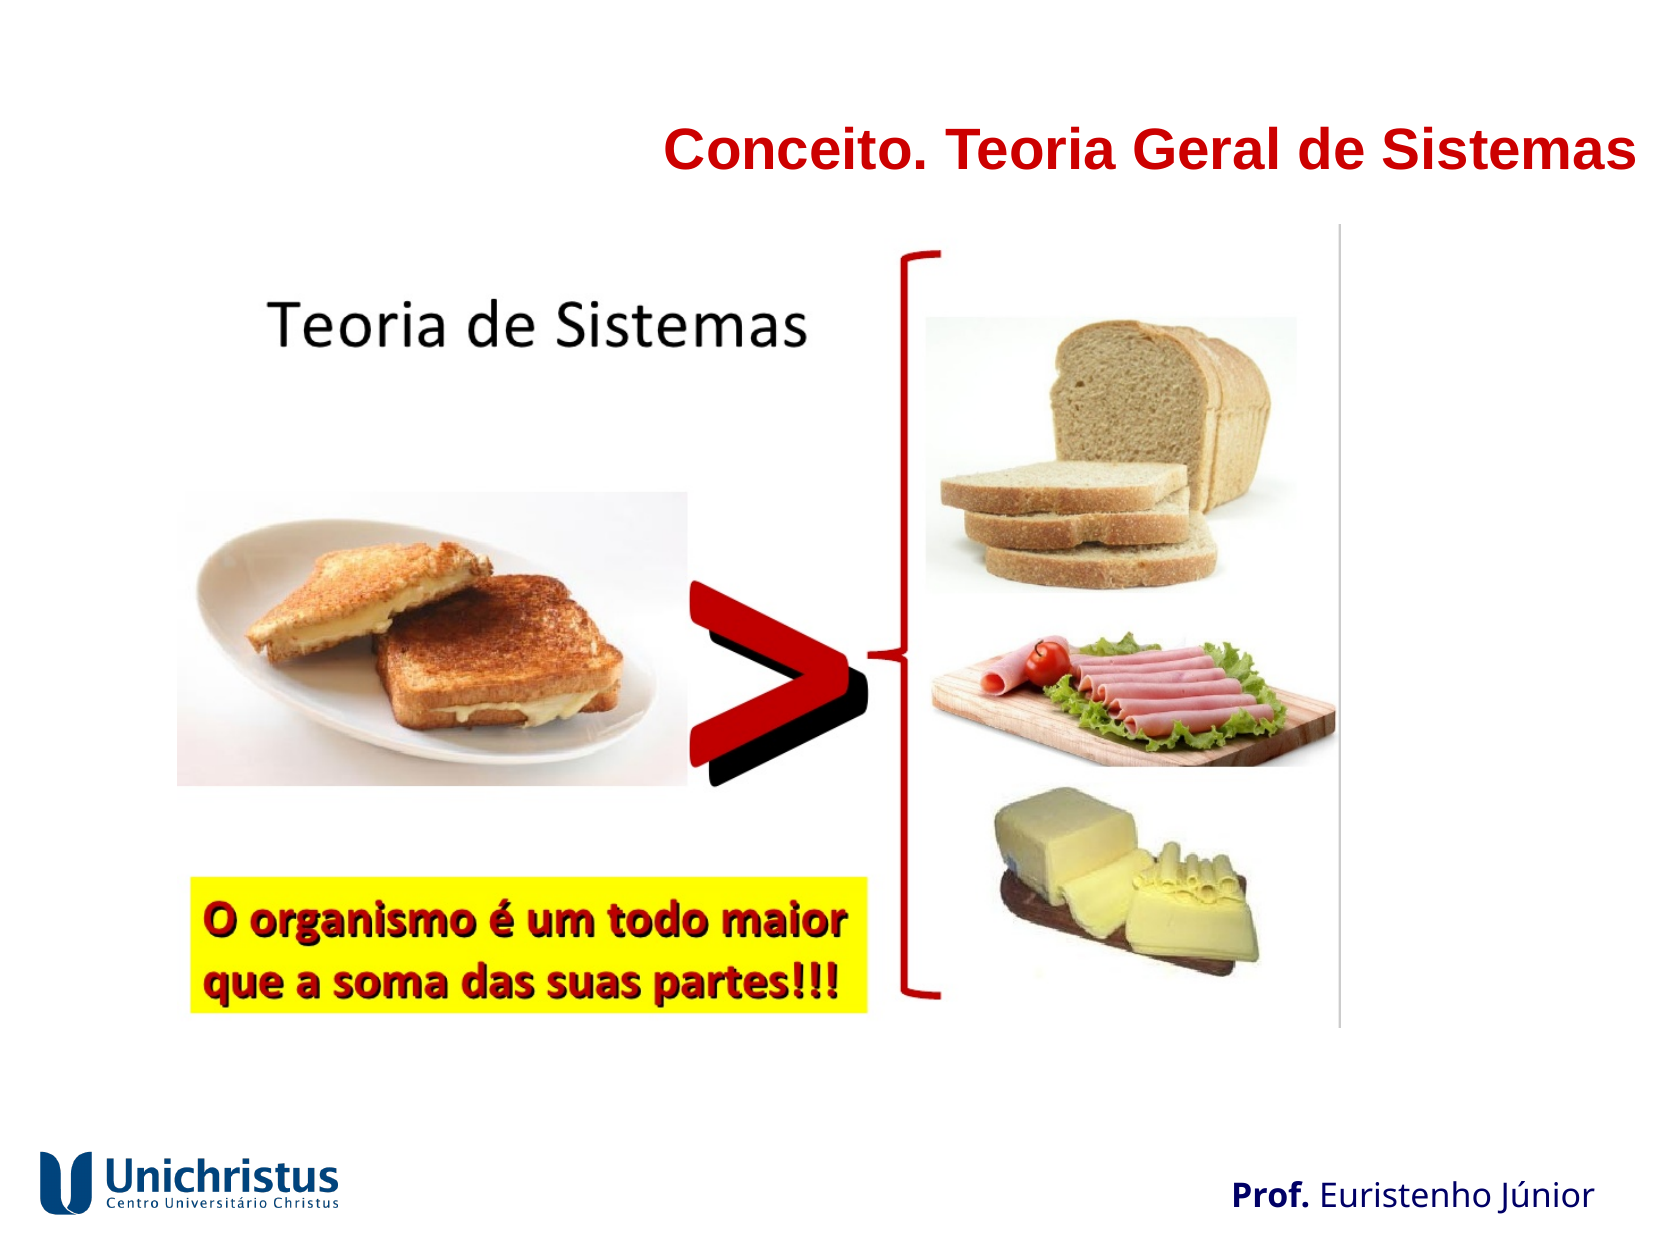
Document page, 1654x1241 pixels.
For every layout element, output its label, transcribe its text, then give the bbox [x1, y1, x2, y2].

text_box Prof. Euristenho Júnior [1216, 1163, 1654, 1224]
picture [177, 224, 1341, 1028]
text_box Conceito. Teoria Geral de Sistemas [649, 109, 1654, 189]
picture [35, 1148, 343, 1217]
